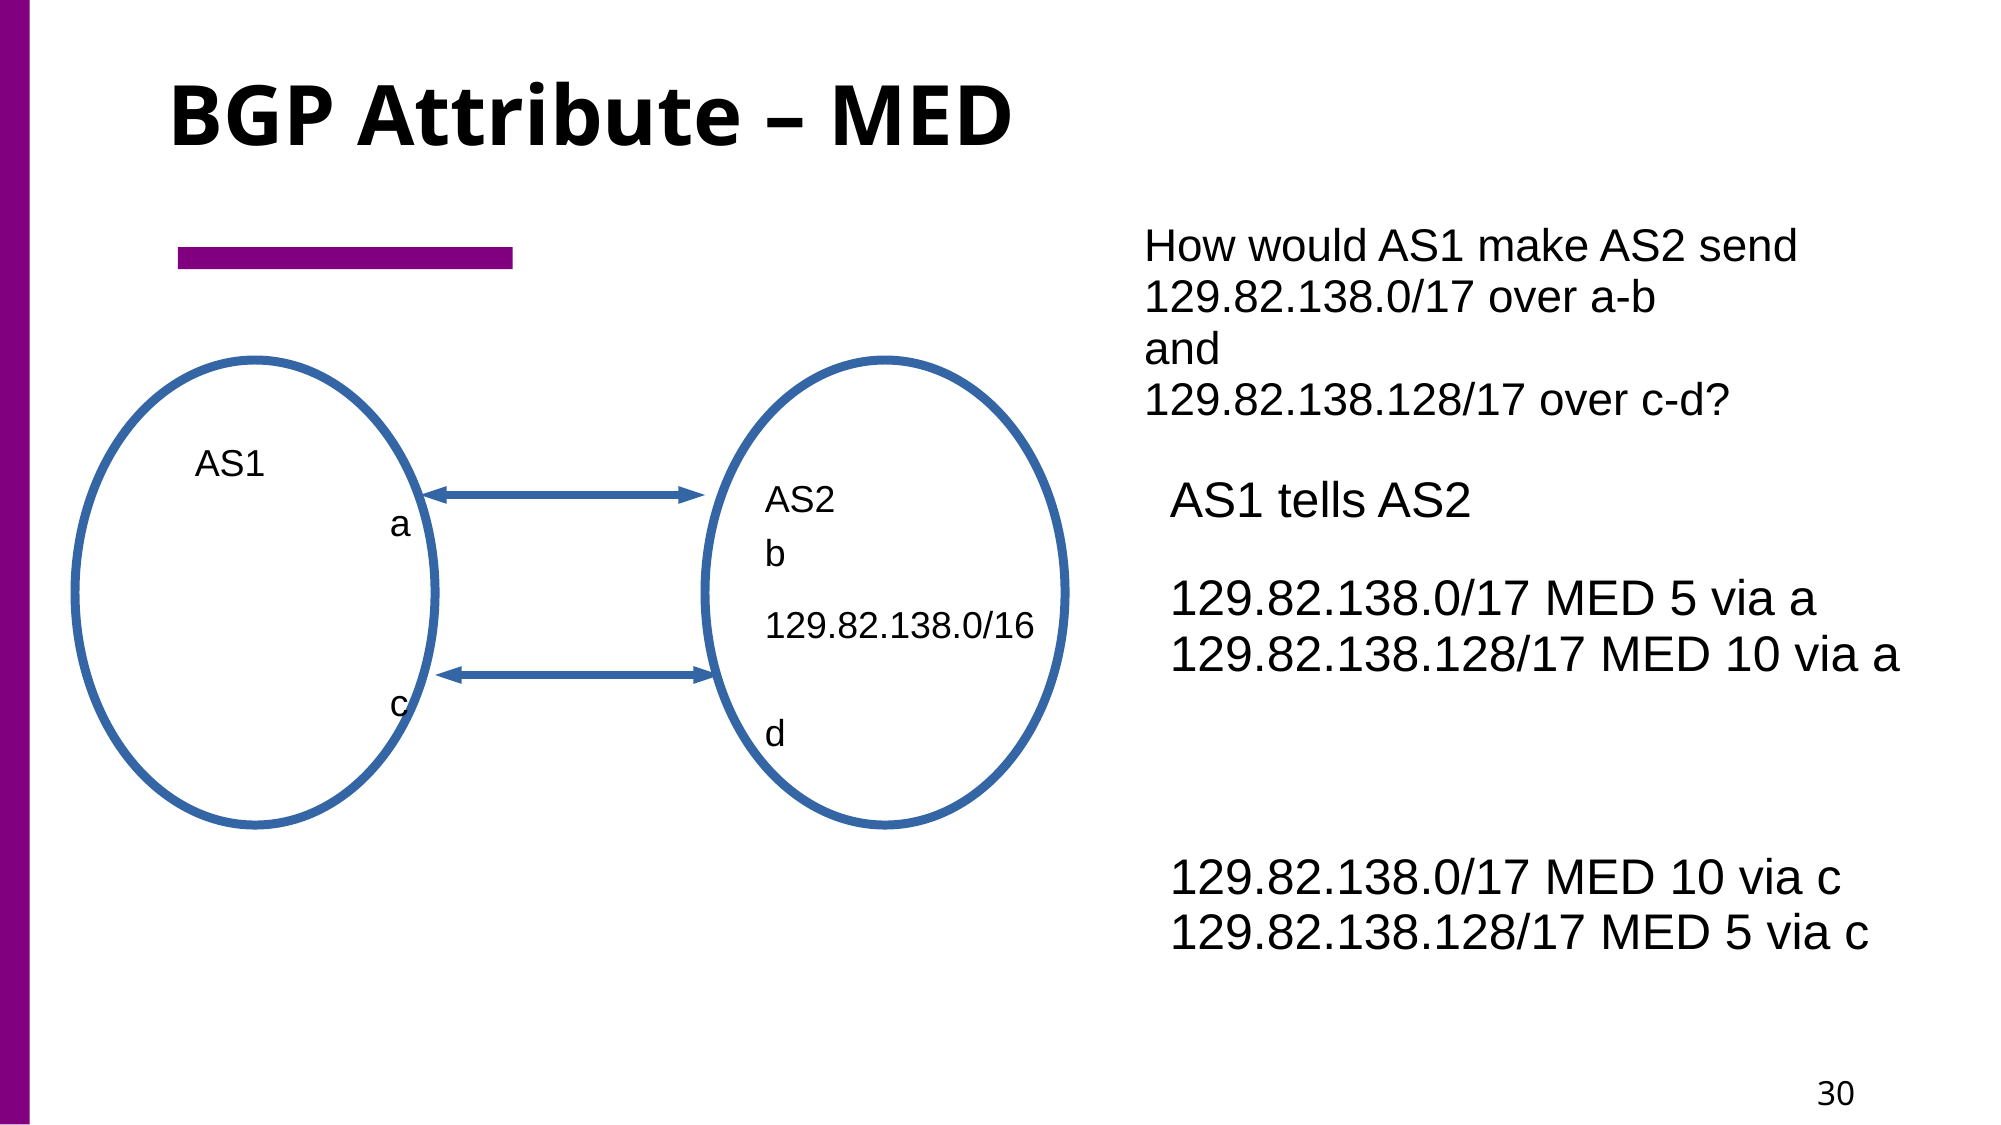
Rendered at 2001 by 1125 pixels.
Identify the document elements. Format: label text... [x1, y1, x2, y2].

text_box a [375, 495, 426, 552]
text_box How would AS1 make AS2 send 129.82.138.0/17 over a-b and 129.82.138.128/17 over c-d? [1129, 212, 1827, 433]
text_box d [750, 705, 801, 762]
text_box AS1 tells AS2 129.82.138.0/17 MED 5 via a 129.82.138.128/17 MED 10 via a 129.82.138.0/17 MED 10 via c 129.82.138.128/17 MED 5 via c [1155, 464, 1930, 968]
text_box AS2 129.82.138.0/16 [750, 471, 1050, 655]
text_box AS1 [180, 435, 281, 492]
title BGP Attribute – MED [116, 39, 1591, 185]
text_box b [750, 525, 801, 582]
text_box c [375, 675, 424, 732]
